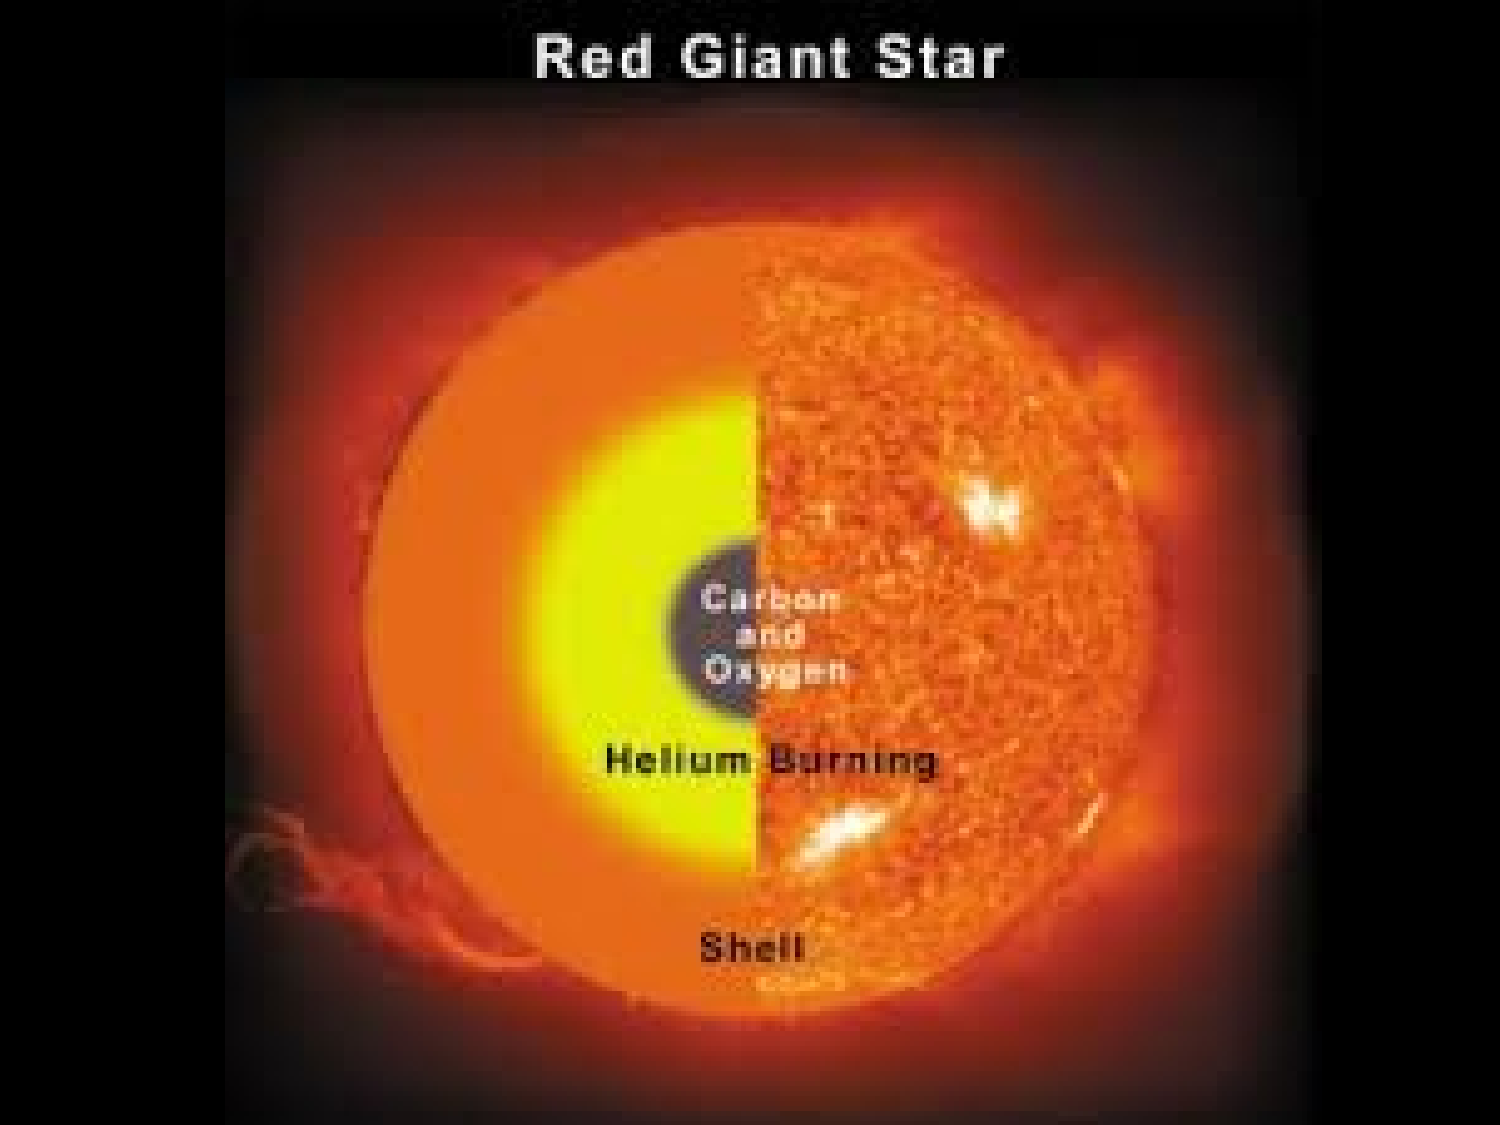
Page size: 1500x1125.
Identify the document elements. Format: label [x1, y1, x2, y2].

picture [225, 0, 1322, 1125]
